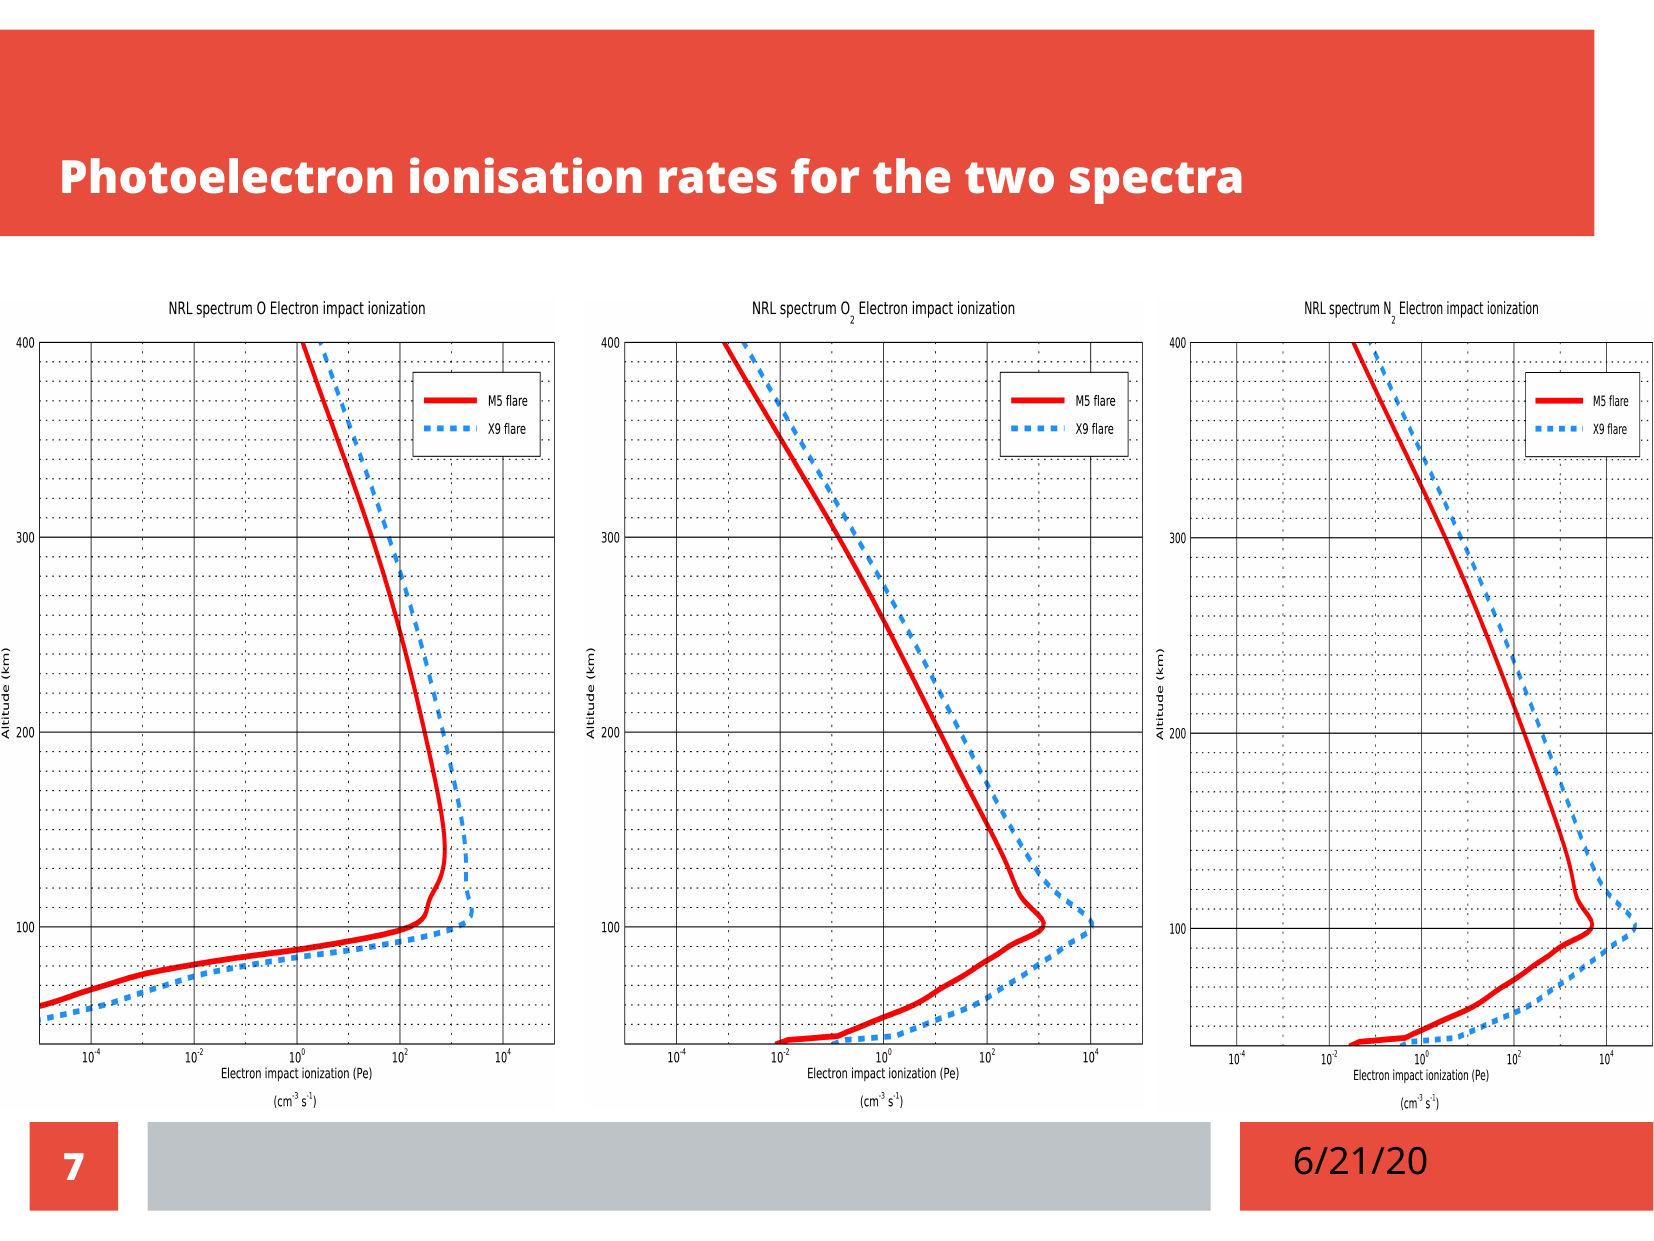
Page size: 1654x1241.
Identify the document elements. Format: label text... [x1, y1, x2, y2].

title Photoelectron ionisation rates for the two spectra [59, 59, 1595, 207]
picture [585, 299, 1144, 1111]
text_box 6/21/20 [1278, 1126, 1501, 1201]
picture [0, 299, 556, 1111]
picture [1155, 299, 1654, 1112]
